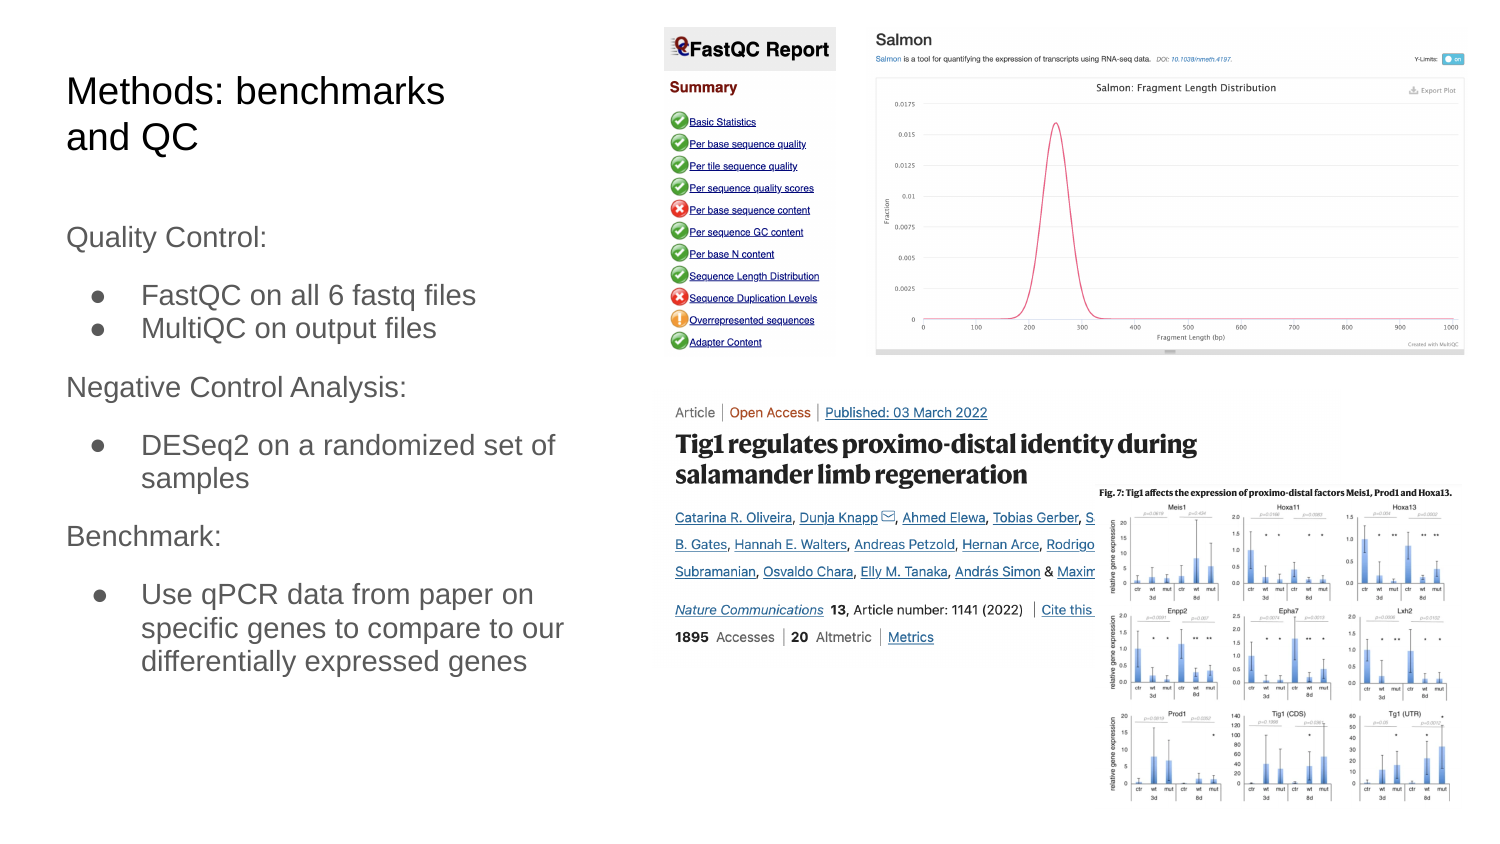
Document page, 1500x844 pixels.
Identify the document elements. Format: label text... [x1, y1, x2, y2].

picture [664, 27, 836, 357]
picture [866, 27, 1468, 357]
picture [652, 389, 1462, 809]
title Methods: benchmarks and QC [51, 49, 512, 174]
list Quality Control: FastQC on all 6 fastq files MultiQC on output files Negative Control Analysis: DESeq2 on a randomized set of samples Benchmark: Use qPCR data from paper on specific genes to compare to our differentially expressed genes [51, 206, 589, 728]
